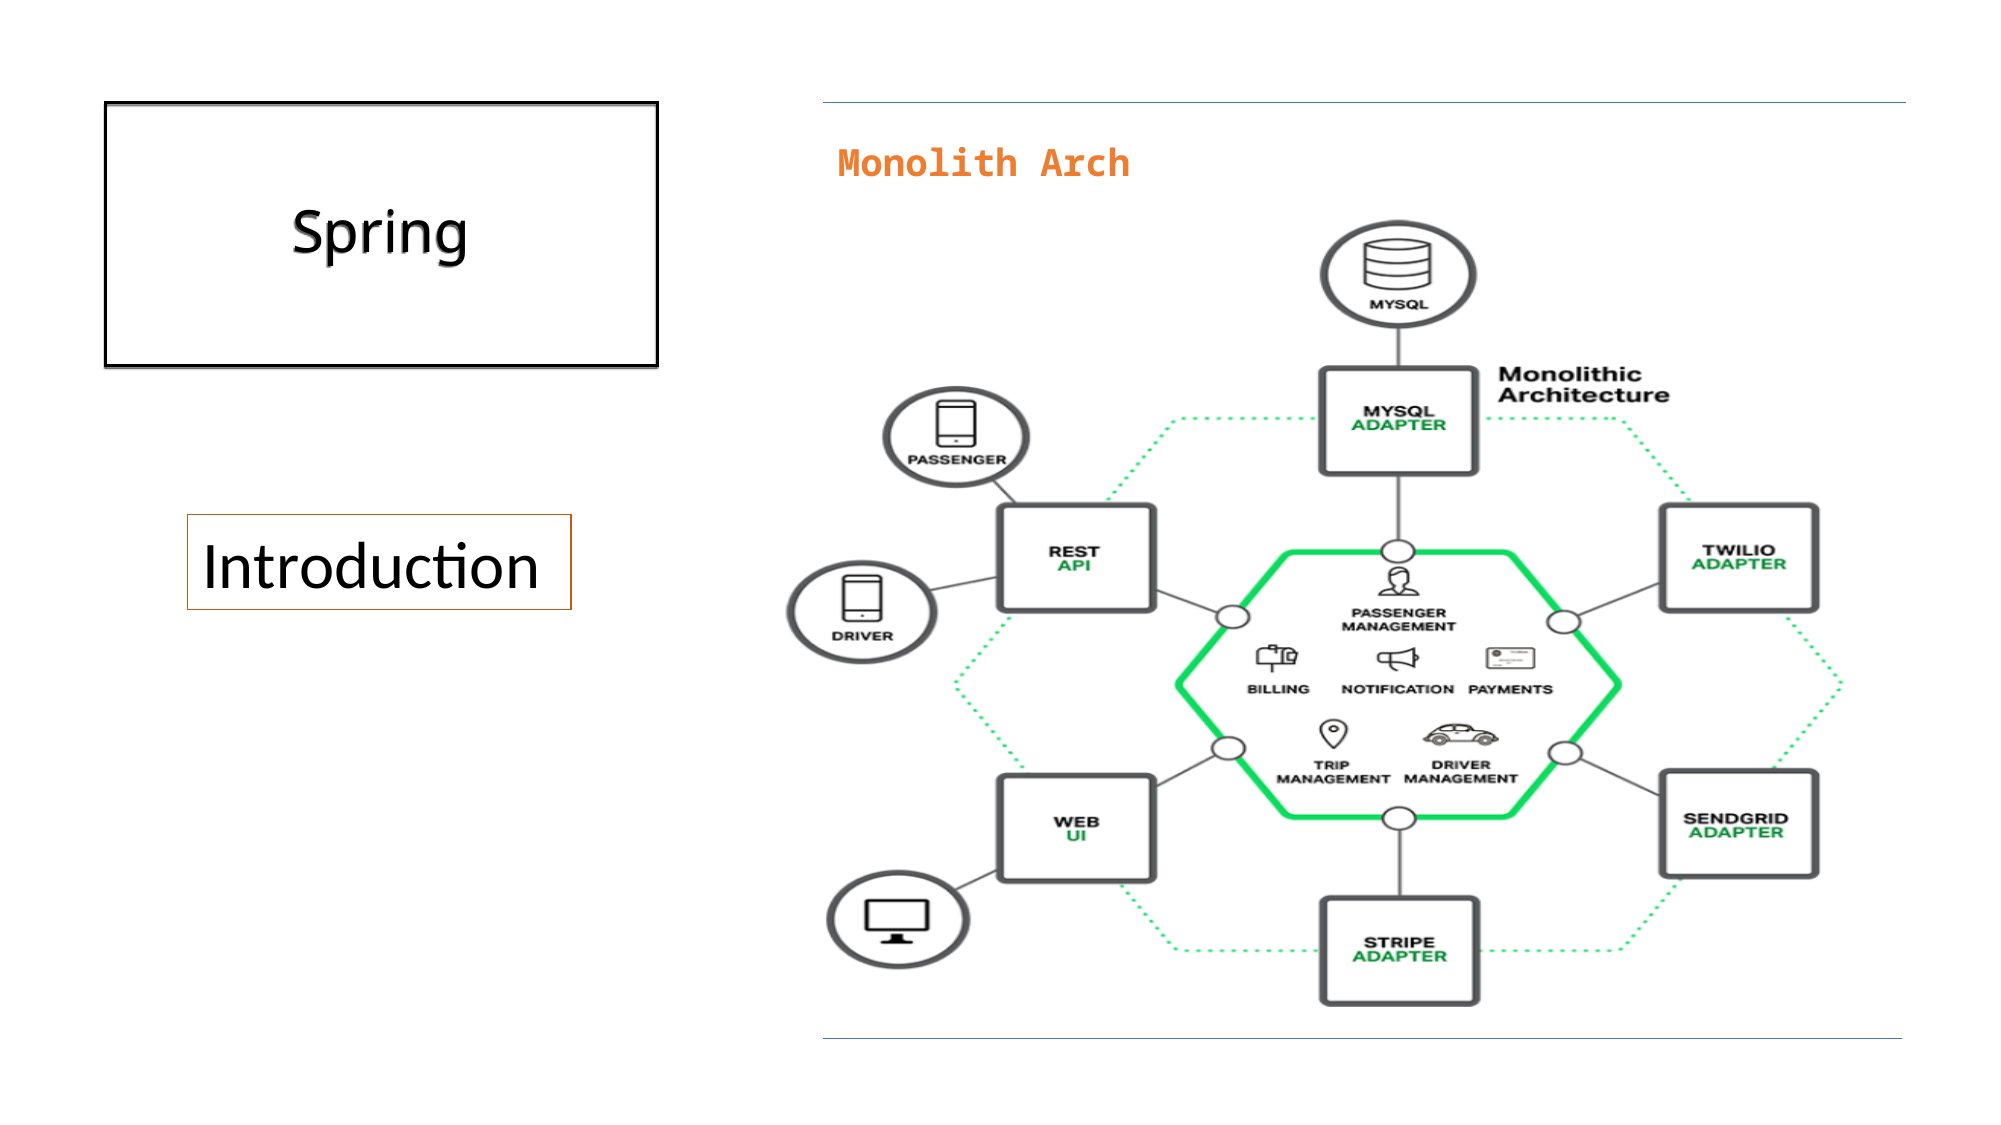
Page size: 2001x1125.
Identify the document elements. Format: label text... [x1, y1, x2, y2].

title Spring [105, 102, 658, 366]
text_box Monolith Arch [822, 131, 1823, 193]
picture [784, 214, 1862, 1007]
text_box Introduction [187, 514, 571, 610]
